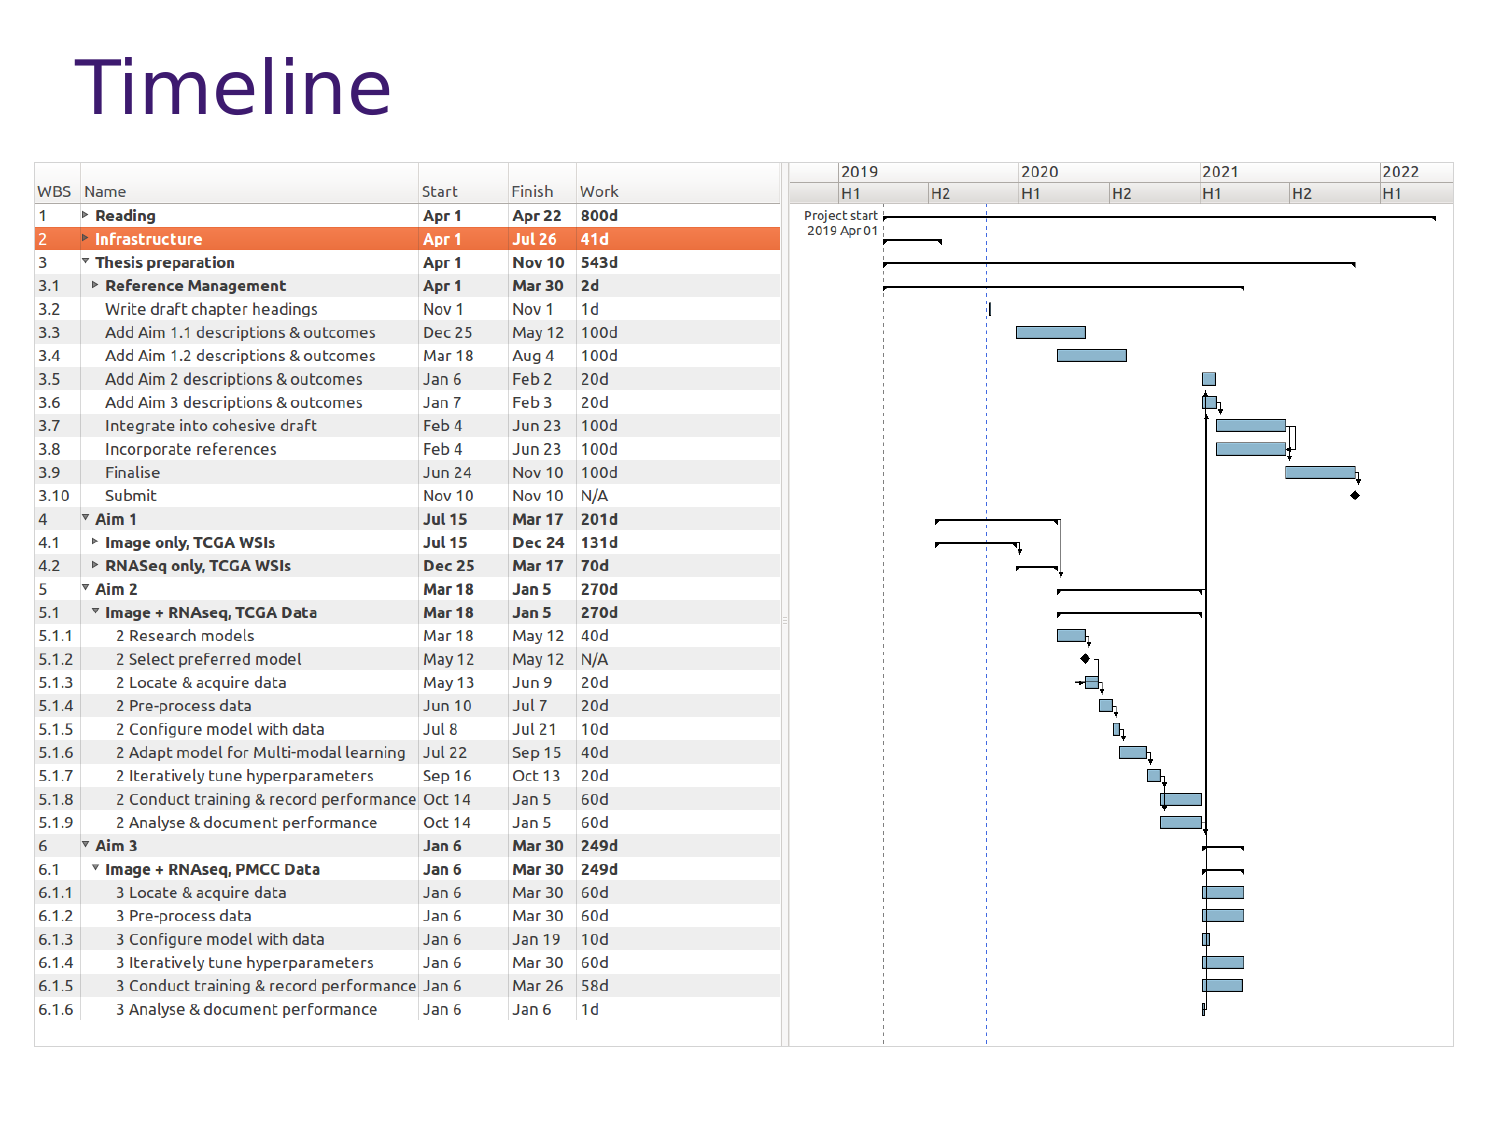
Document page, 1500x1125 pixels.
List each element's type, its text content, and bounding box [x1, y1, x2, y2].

picture [34, 162, 1454, 1047]
title Timeline [75, 45, 1247, 133]
